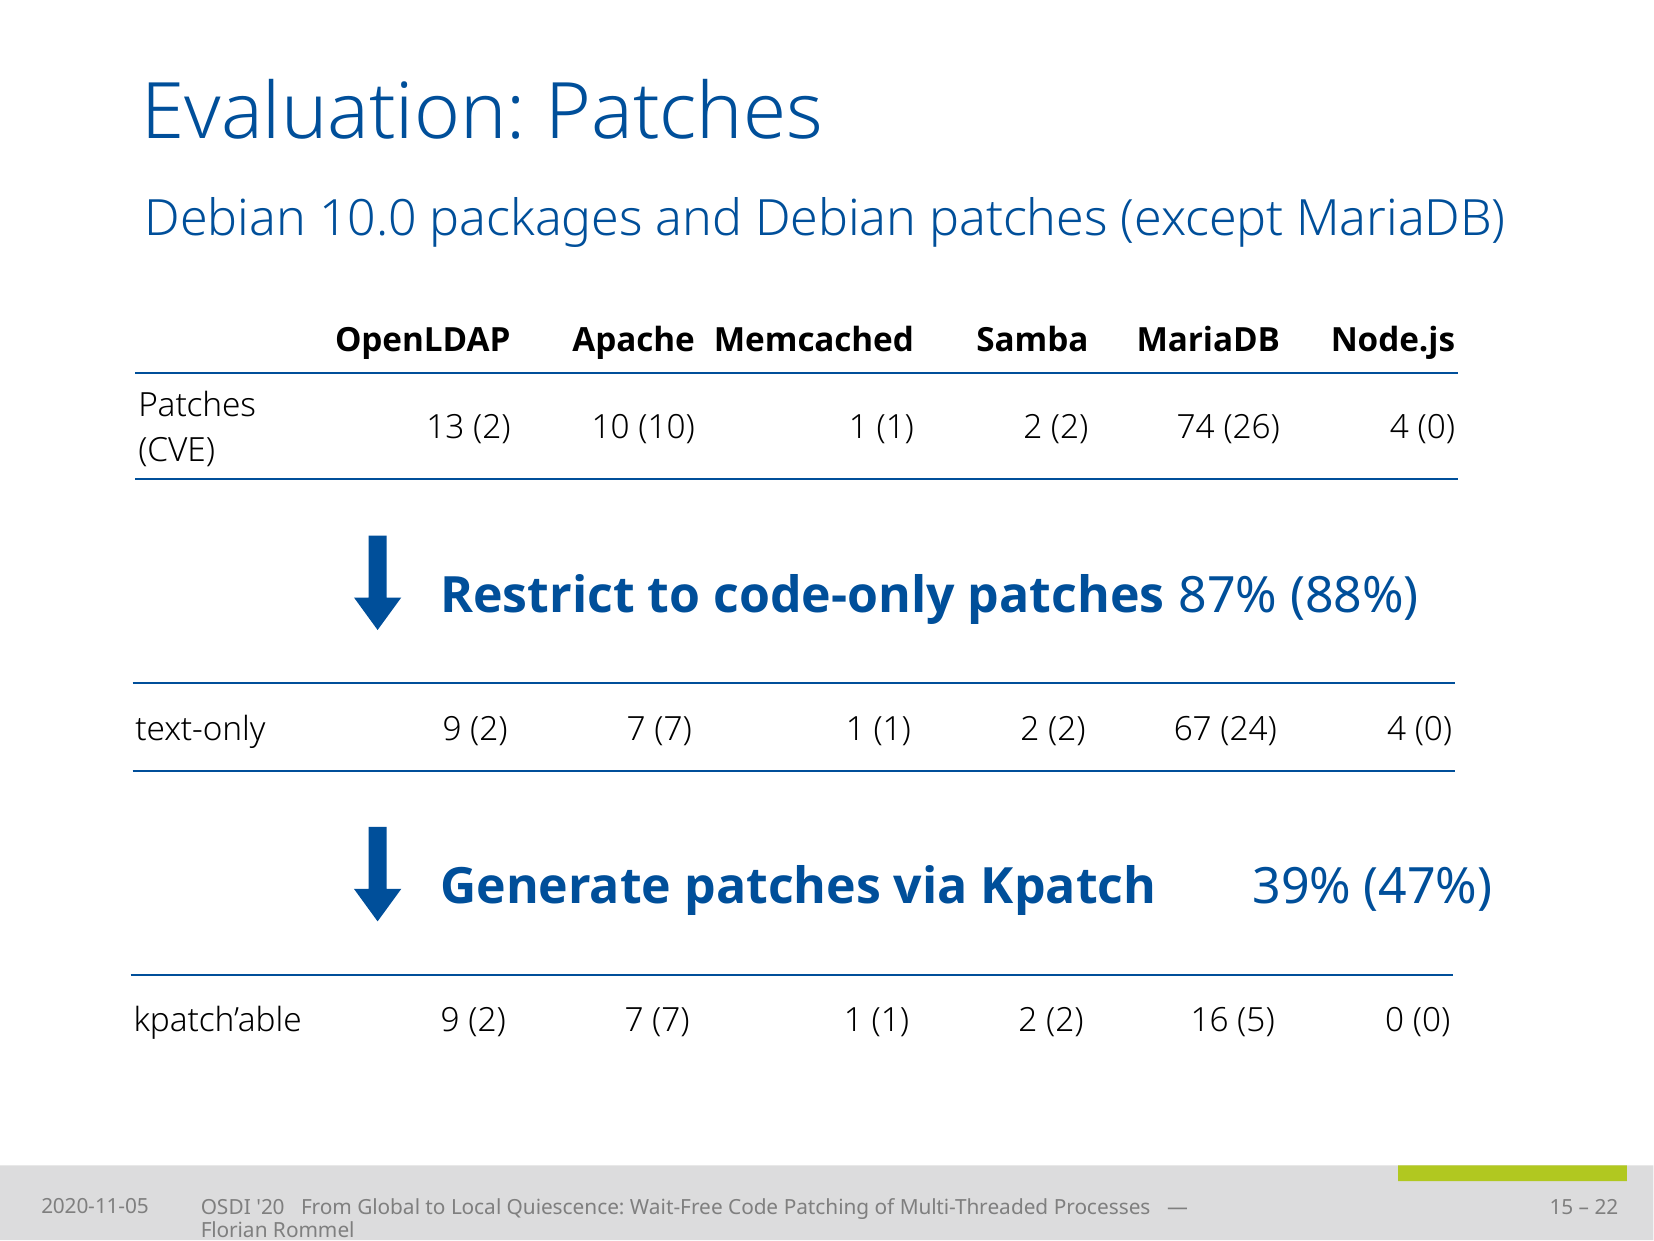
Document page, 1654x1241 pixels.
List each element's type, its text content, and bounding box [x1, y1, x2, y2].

table_header Memcached [698, 304, 917, 372]
table_cell 2 (2) [917, 374, 1091, 478]
text_box Generate patches via Kpatch 39% (47%) [425, 842, 1482, 913]
table_header 9 (2) [320, 976, 509, 1062]
text_box Debian 10.0 packages and Debian patches (except MariaDB) [130, 174, 1333, 245]
table_header 67 (24) [1089, 684, 1280, 770]
text_box [353, 535, 402, 631]
table_header 0 (0) [1278, 976, 1453, 1062]
text_box Restrict to code-only patches 87% (88%) [425, 551, 1482, 622]
table_cell Patches (CVE) [135, 374, 325, 478]
table_header MariaDB [1091, 304, 1283, 372]
table_header 1 (1) [693, 976, 912, 1062]
table_header 1 (1) [695, 684, 914, 770]
table_header Apache [514, 304, 698, 372]
table_header Node.js [1283, 304, 1458, 372]
table_header 16 (5) [1086, 976, 1278, 1062]
table_cell 1 (1) [698, 374, 917, 478]
table_header 2 (2) [912, 976, 1086, 1062]
table_header [135, 304, 325, 372]
table_header 7 (7) [509, 976, 693, 1062]
table_header text-only [133, 684, 322, 770]
title Evaluation: Patches [141, 55, 1223, 134]
table_cell 4 (0) [1283, 374, 1458, 478]
table_header 4 (0) [1280, 684, 1455, 770]
table_header OpenLDAP [325, 304, 514, 372]
table_header 9 (2) [322, 684, 511, 770]
table_cell 74 (26) [1091, 374, 1283, 478]
table_cell 13 (2) [325, 374, 514, 478]
table_header kpatch’able [131, 976, 320, 1062]
table_cell 10 (10) [514, 374, 698, 478]
table_header Samba [917, 304, 1091, 372]
table_header 2 (2) [914, 684, 1089, 770]
table_header 7 (7) [511, 684, 695, 770]
text_box [353, 826, 402, 922]
